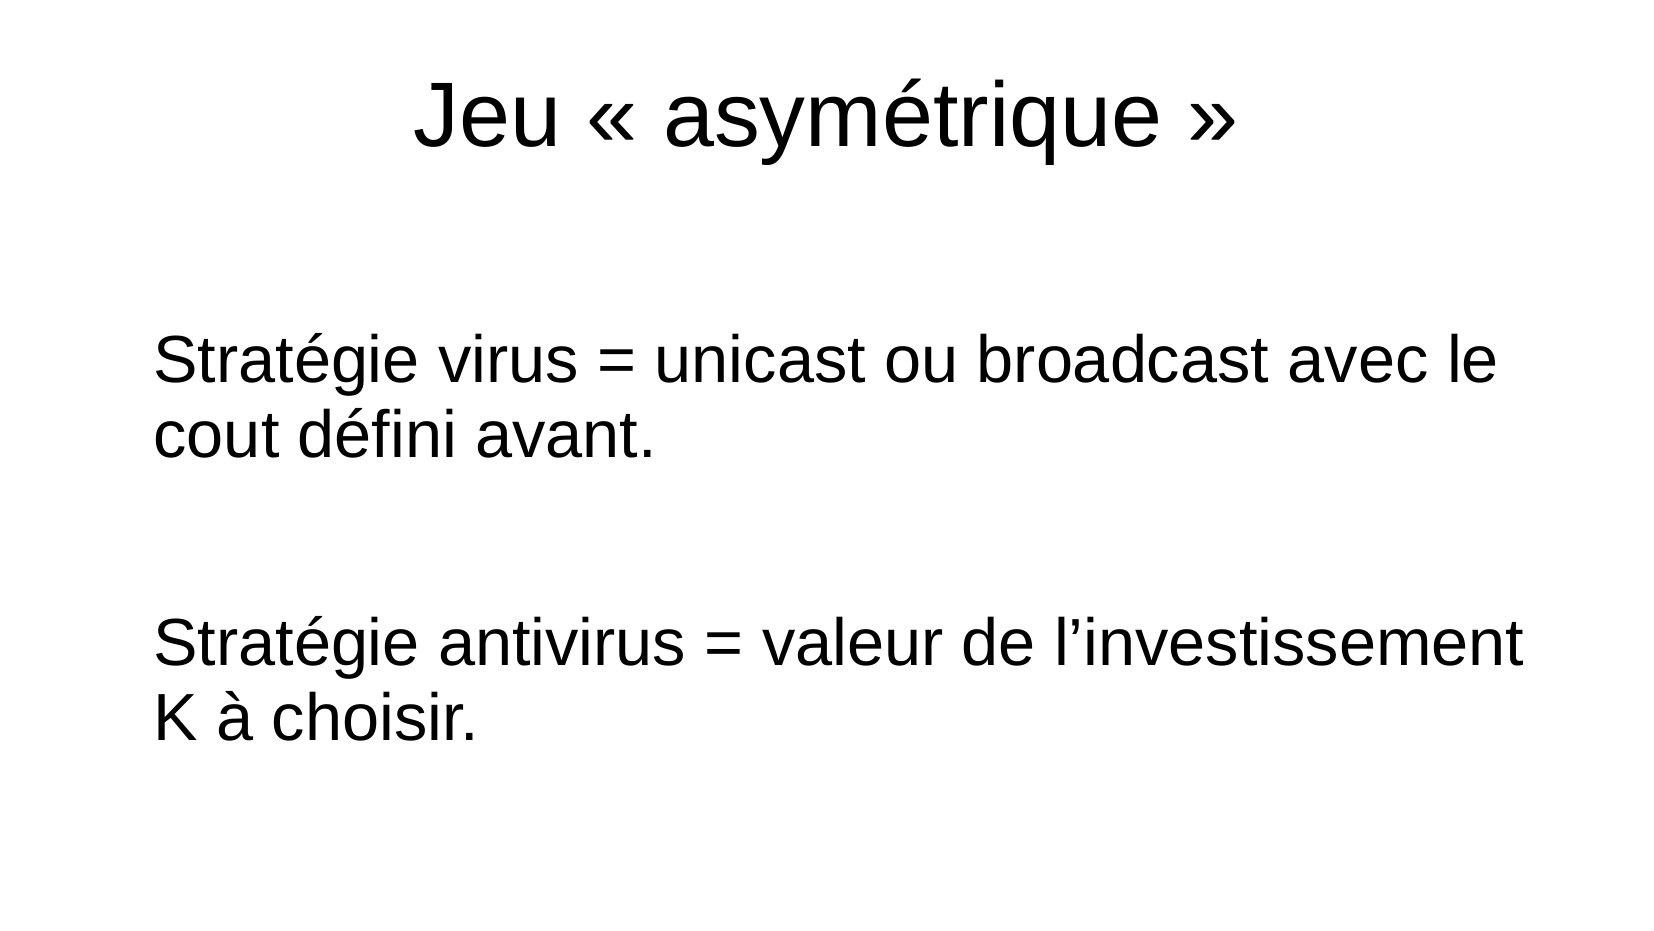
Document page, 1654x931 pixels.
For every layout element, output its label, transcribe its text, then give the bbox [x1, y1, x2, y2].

list Stratégie virus = unicast ou broadcast avec le cout défini avant. Stratégie antivirus = valeur de l’investissement K à choisir. [82, 217, 1571, 758]
title Jeu « asymétrique » [82, 37, 1571, 193]
